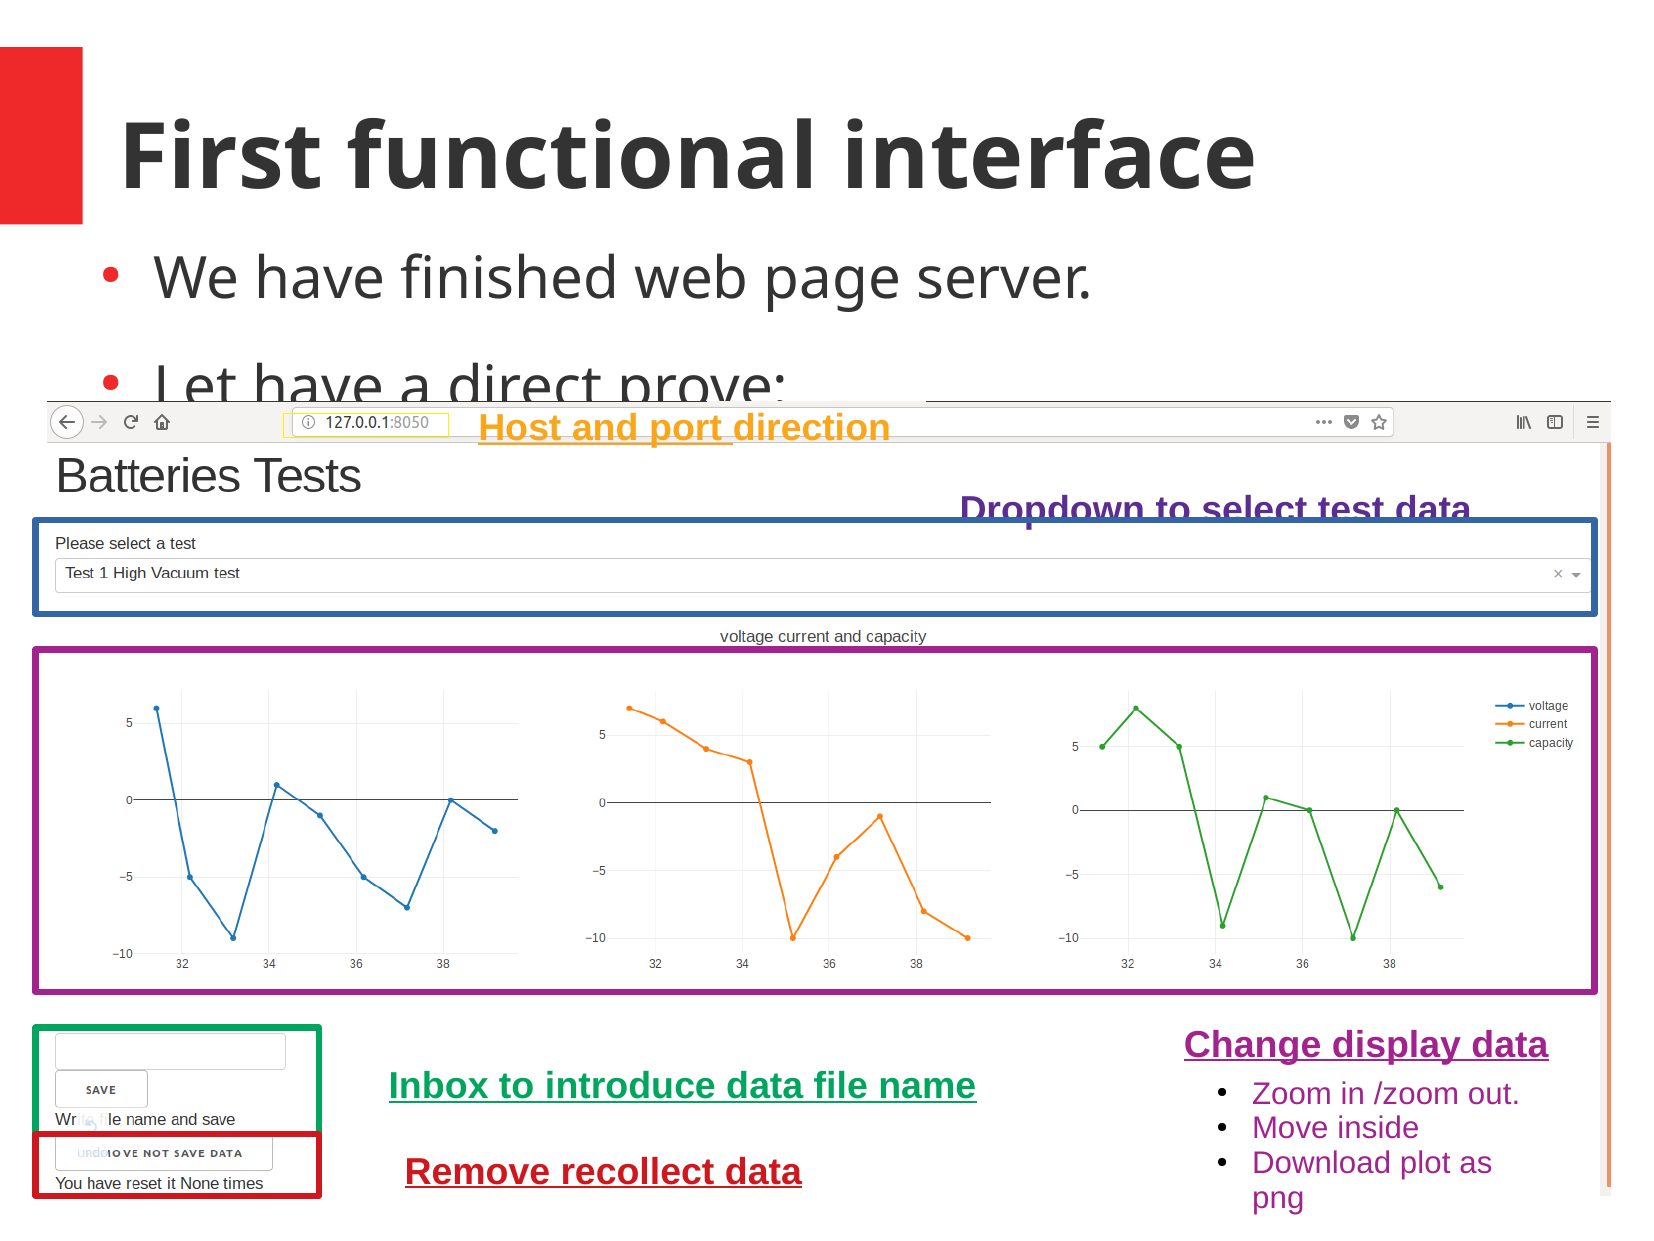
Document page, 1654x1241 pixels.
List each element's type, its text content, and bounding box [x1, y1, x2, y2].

picture [47, 523, 1591, 611]
text_box Inbox to introduce data file name [373, 1057, 1394, 1143]
picture [47, 1031, 316, 1131]
picture [47, 1137, 316, 1193]
text_box Change display data [1169, 1015, 1583, 1066]
picture [47, 653, 1591, 989]
list We have finished web page server. Let have a direct prove: [82, 236, 1501, 401]
picture [47, 401, 1611, 1196]
text_box Remove recollect data [389, 1142, 1201, 1193]
text_box Dropdown to select test data [944, 481, 1571, 517]
text_box Dropdown to select test data [944, 523, 1571, 532]
text_box Zoom in /zoom out. Move inside Download plot as png [1201, 1068, 1569, 1201]
text_box Host and port direction [463, 399, 936, 450]
title First functional interface [118, 49, 1571, 257]
